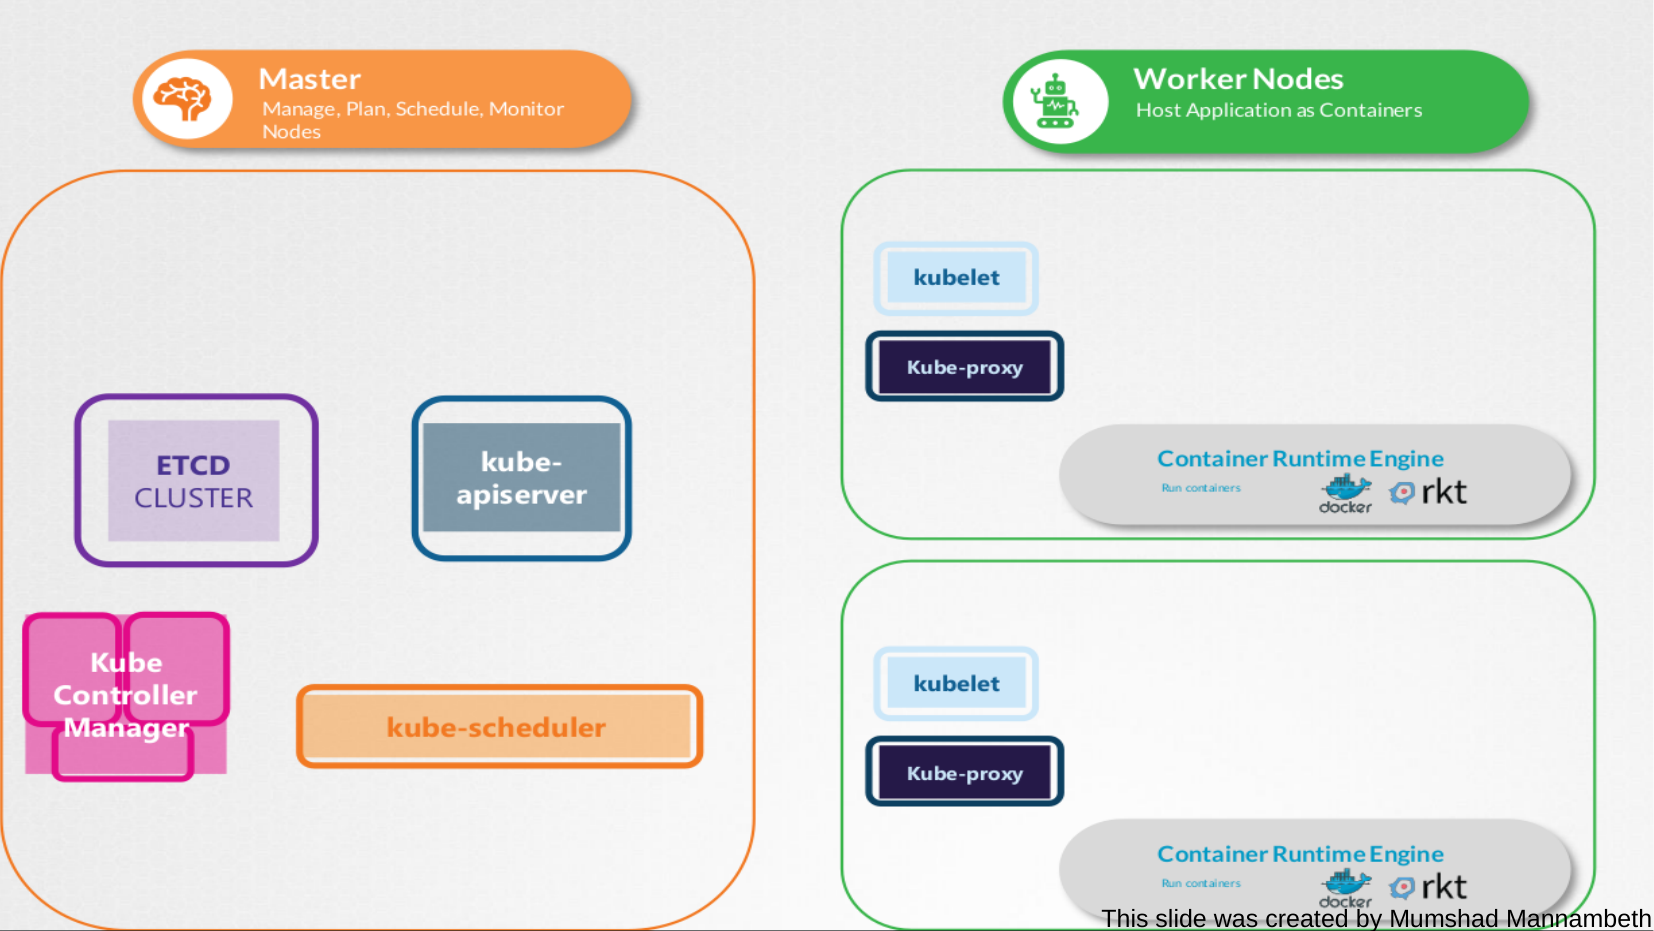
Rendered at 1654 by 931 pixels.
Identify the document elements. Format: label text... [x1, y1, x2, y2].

picture [0, 0, 1654, 931]
text_box This slide was created by Mumshad Mannambeth [1086, 897, 1654, 931]
